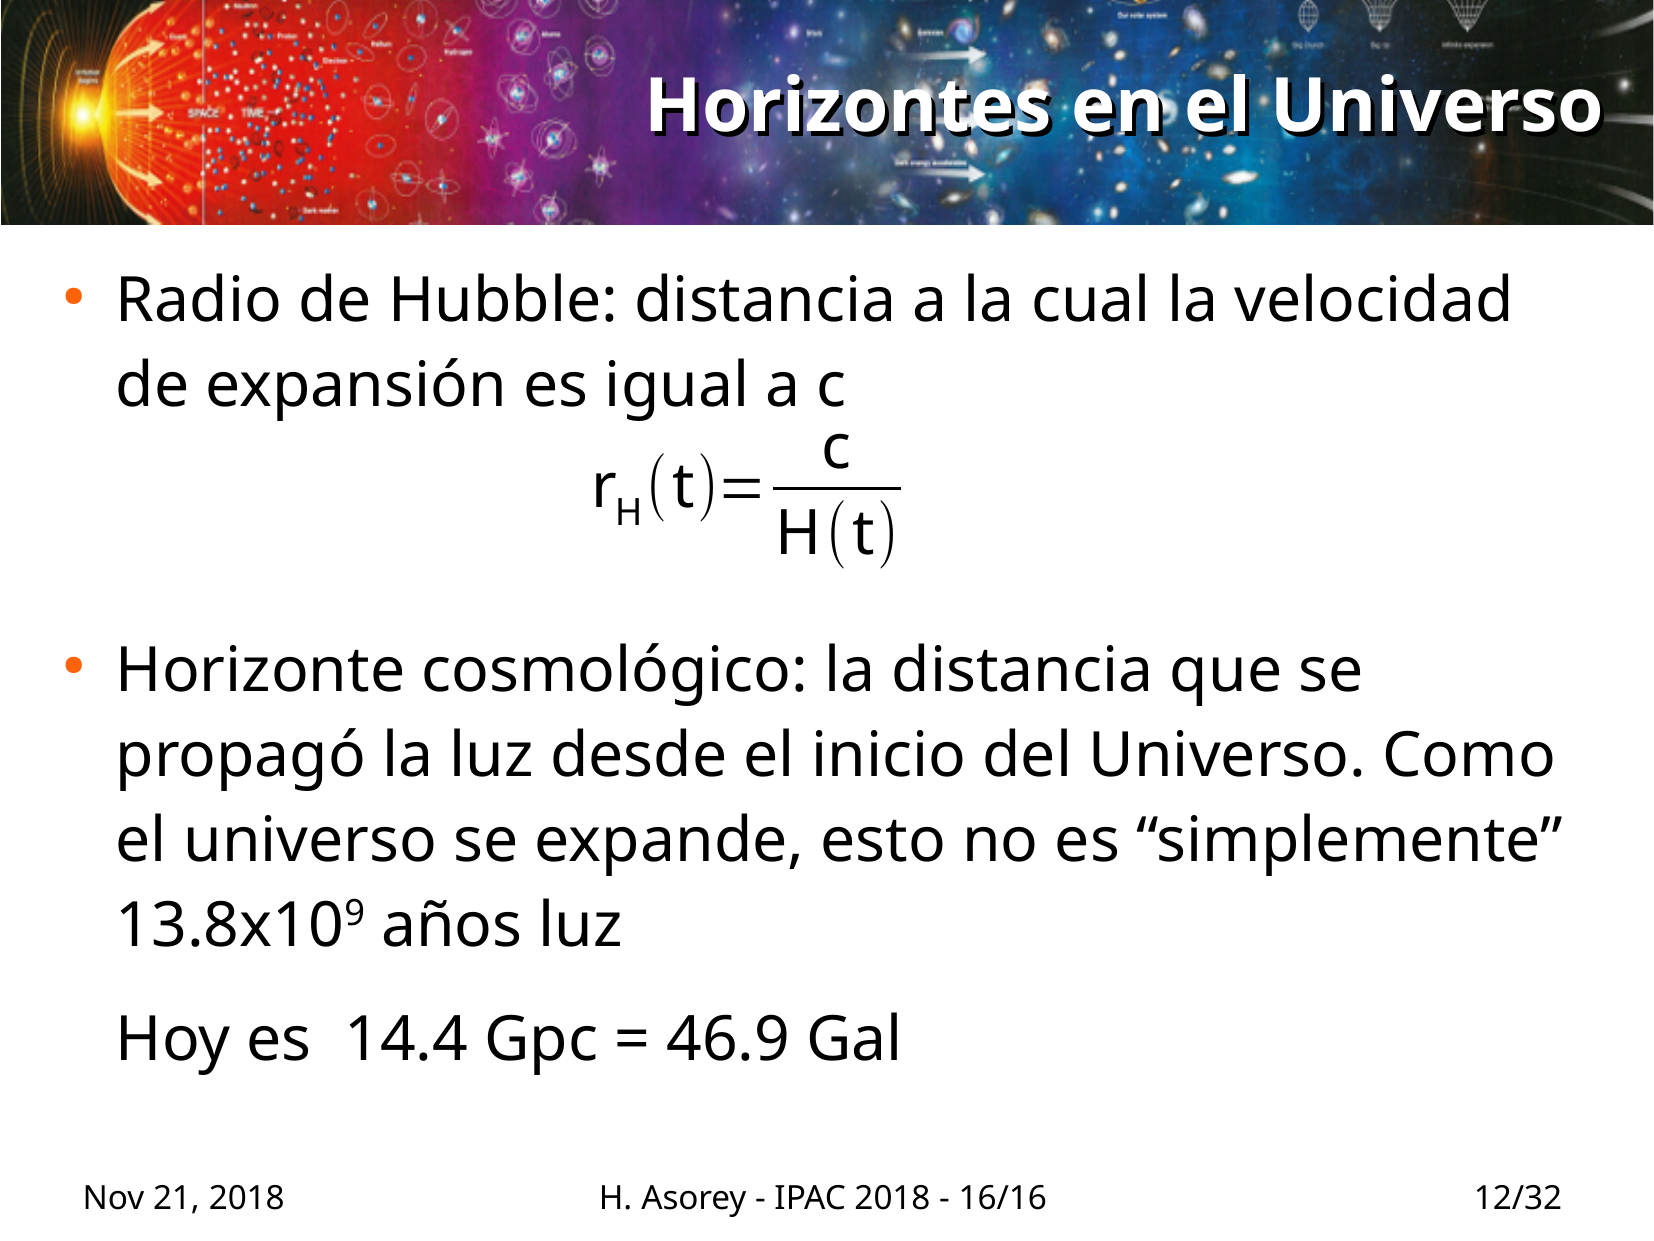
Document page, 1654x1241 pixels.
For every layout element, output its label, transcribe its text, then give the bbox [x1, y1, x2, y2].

picture [1, 0, 1654, 225]
chart [585, 408, 910, 573]
list Radio de Hubble: distancia a la cual la velocidad de expansión es igual a c Horizonte cosmológico: la distancia que se propagó la luz desde el inicio del Universo. Como el universo se expande, esto no es “simplemente” 13.8x109 años luz Hoy es 14.4 Gpc = 46.9 Gal [45, 255, 1606, 1156]
title Horizontes en el Universo [45, 15, 1606, 191]
